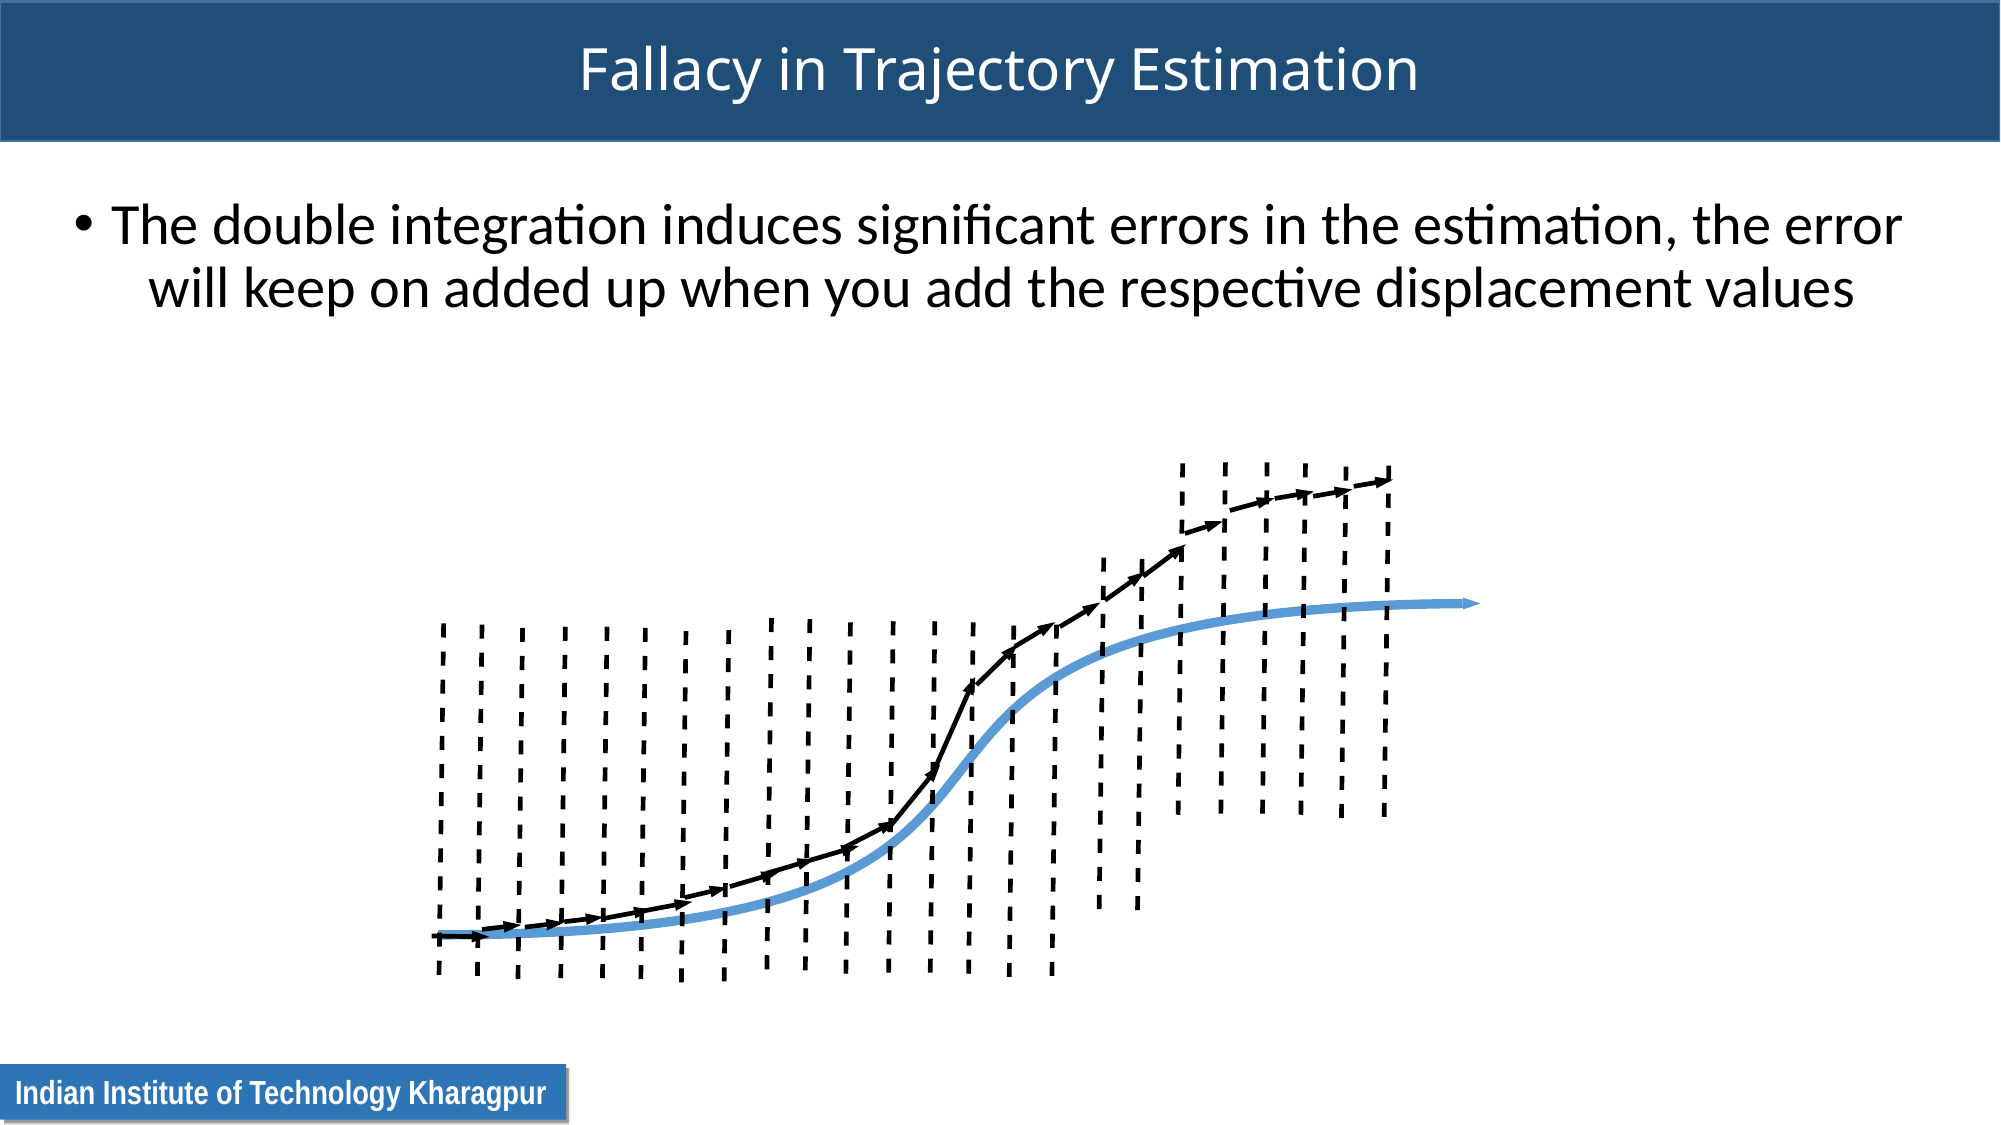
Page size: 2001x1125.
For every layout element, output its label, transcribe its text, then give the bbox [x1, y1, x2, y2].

list The double integration induces significant errors in the estimation, the error will keep on added up when you add the respective displacement values [58, 186, 1954, 1065]
title Fallacy in Trajectory Estimation [0, 1, 2000, 141]
